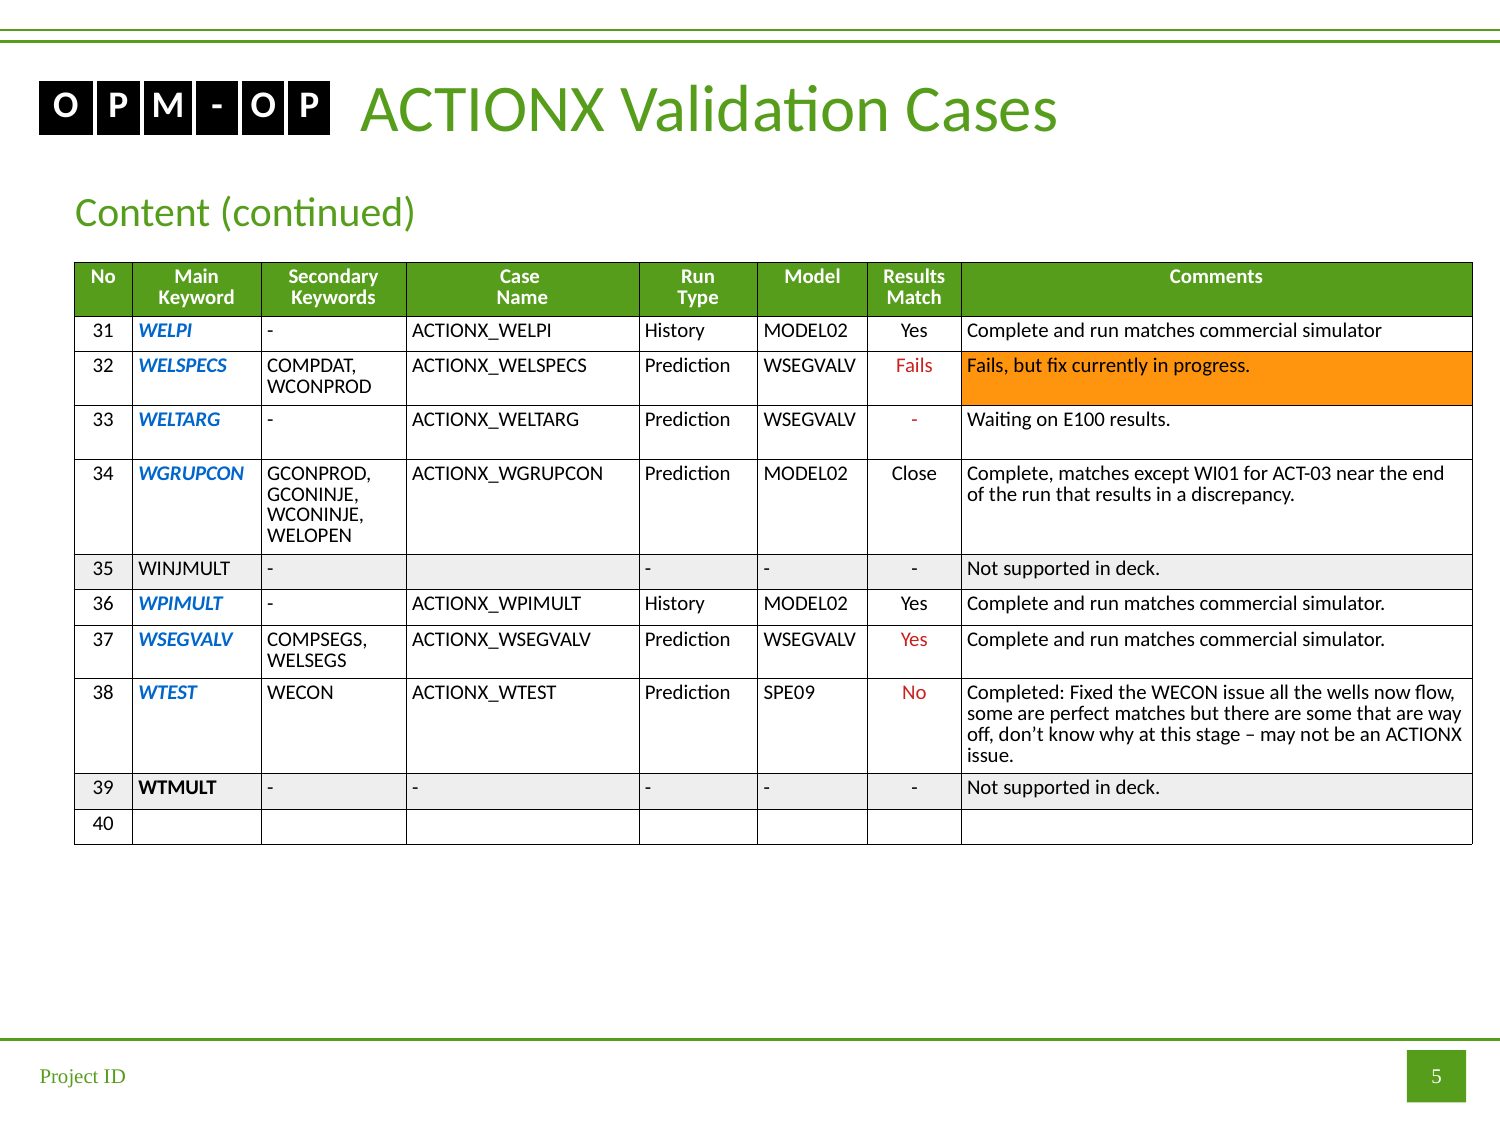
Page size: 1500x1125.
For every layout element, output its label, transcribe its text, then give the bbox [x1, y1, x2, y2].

table_cell WELPI [133, 317, 261, 351]
table_cell - [262, 774, 406, 809]
table_cell History [640, 317, 757, 351]
table_cell - [262, 590, 406, 625]
table_cell WPIMULT [133, 590, 261, 625]
table_cell MODEL02 [758, 590, 867, 625]
table_cell - [868, 774, 961, 809]
table_cell 33 [75, 406, 132, 459]
table_cell ACTIONX_WSEGVALV [407, 626, 639, 678]
table_cell - [262, 555, 406, 589]
table_header Comments [962, 263, 1472, 316]
table_cell Not supported in deck. [962, 555, 1472, 589]
table_cell Yes [868, 590, 961, 625]
table_cell ACTIONX_WGRUPCON [407, 460, 639, 554]
title ACTIONX Validation Cases [360, 77, 1425, 153]
table_header Case Name [407, 263, 639, 316]
table_cell Prediction [640, 460, 757, 554]
table_cell [133, 810, 261, 844]
table_cell No [868, 679, 961, 773]
table_cell - [868, 406, 961, 459]
table_cell Waiting on E100 results. [962, 406, 1472, 459]
table_cell WSEGVALV [758, 626, 867, 678]
table_cell History [640, 590, 757, 625]
table_cell Prediction [640, 679, 757, 773]
table_cell 31 [75, 317, 132, 351]
table_cell [758, 810, 867, 844]
table_cell 34 [75, 460, 132, 554]
table_cell WECON [262, 679, 406, 773]
table_cell Prediction [640, 626, 757, 678]
table_cell MODEL02 [758, 460, 867, 554]
table_cell WELSPECS [133, 352, 261, 405]
list Content (continued) [75, 195, 1425, 262]
table_cell COMPDAT, WCONPROD [262, 352, 406, 405]
table_cell ACTIONX_WTEST [407, 679, 639, 773]
table_cell [868, 810, 961, 844]
table_cell WTMULT [133, 774, 261, 809]
table_cell - [640, 555, 757, 589]
table_cell 38 [75, 679, 132, 773]
table_header Secondary Keywords [262, 263, 406, 316]
table_cell 40 [75, 810, 132, 844]
table_cell MODEL02 [758, 317, 867, 351]
table_cell WSEGVALV [758, 406, 867, 459]
table_cell Completed: Fixed the WECON issue all the wells now flow, some are perfect matches but there are some that are way off, don’t know why at this stage – may not be an ACTIONX issue. [962, 679, 1472, 773]
table_cell Fails [868, 352, 961, 405]
table_cell Prediction [640, 352, 757, 405]
table_cell - [868, 555, 961, 589]
table_cell GCONPROD, GCONINJE, WCONINJE, WELOPEN [262, 460, 406, 554]
table_header No [75, 263, 132, 316]
table_cell [640, 810, 757, 844]
table_cell ACTIONX_WELTARG [407, 406, 639, 459]
table_cell 37 [75, 626, 132, 678]
table_cell WSEGVALV [133, 626, 261, 678]
table_cell 36 [75, 590, 132, 625]
table_cell 32 [75, 352, 132, 405]
table_cell - [262, 406, 406, 459]
table_cell Complete and run matches commercial simulator. [962, 626, 1472, 678]
table_cell - [407, 774, 639, 809]
table_cell WSEGVALV [758, 352, 867, 405]
table_cell Complete and run matches commercial simulator [962, 317, 1472, 351]
table_cell WGRUPCON [133, 460, 261, 554]
table_cell - [758, 555, 867, 589]
table_cell 39 [75, 774, 132, 809]
table_cell WELTARG [133, 406, 261, 459]
table_cell Complete and run matches commercial simulator. [962, 590, 1472, 625]
table_cell [962, 810, 1472, 844]
table_cell ACTIONX_WPIMULT [407, 590, 639, 625]
table_cell SPE09 [758, 679, 867, 773]
table_cell Complete, matches except WI01 for ACT-03 near the end of the run that results in a discrepancy. [962, 460, 1472, 554]
table_cell 35 [75, 555, 132, 589]
table_cell Fails, but fix currently in progress. [962, 352, 1472, 405]
table_cell Close [868, 460, 961, 554]
table_cell WTEST [133, 679, 261, 773]
table_cell COMPSEGS, WELSEGS [262, 626, 406, 678]
table_cell [407, 555, 639, 589]
table_cell ACTIONX_WELPI [407, 317, 639, 351]
table_cell Prediction [640, 406, 757, 459]
table_header Results Match [868, 263, 961, 316]
table_cell WINJMULT [133, 555, 261, 589]
table_cell Not supported in deck. [962, 774, 1472, 809]
table_cell ACTIONX_WELSPECS [407, 352, 639, 405]
table_cell Yes [868, 626, 961, 678]
table_header Main Keyword [133, 263, 261, 316]
table_cell Yes [868, 317, 961, 351]
table_cell - [758, 774, 867, 809]
table_header Model [758, 263, 867, 316]
table_cell - [262, 317, 406, 351]
table_cell [407, 810, 639, 844]
table_cell [262, 810, 406, 844]
table_header Run Type [640, 263, 757, 316]
table_cell - [640, 774, 757, 809]
